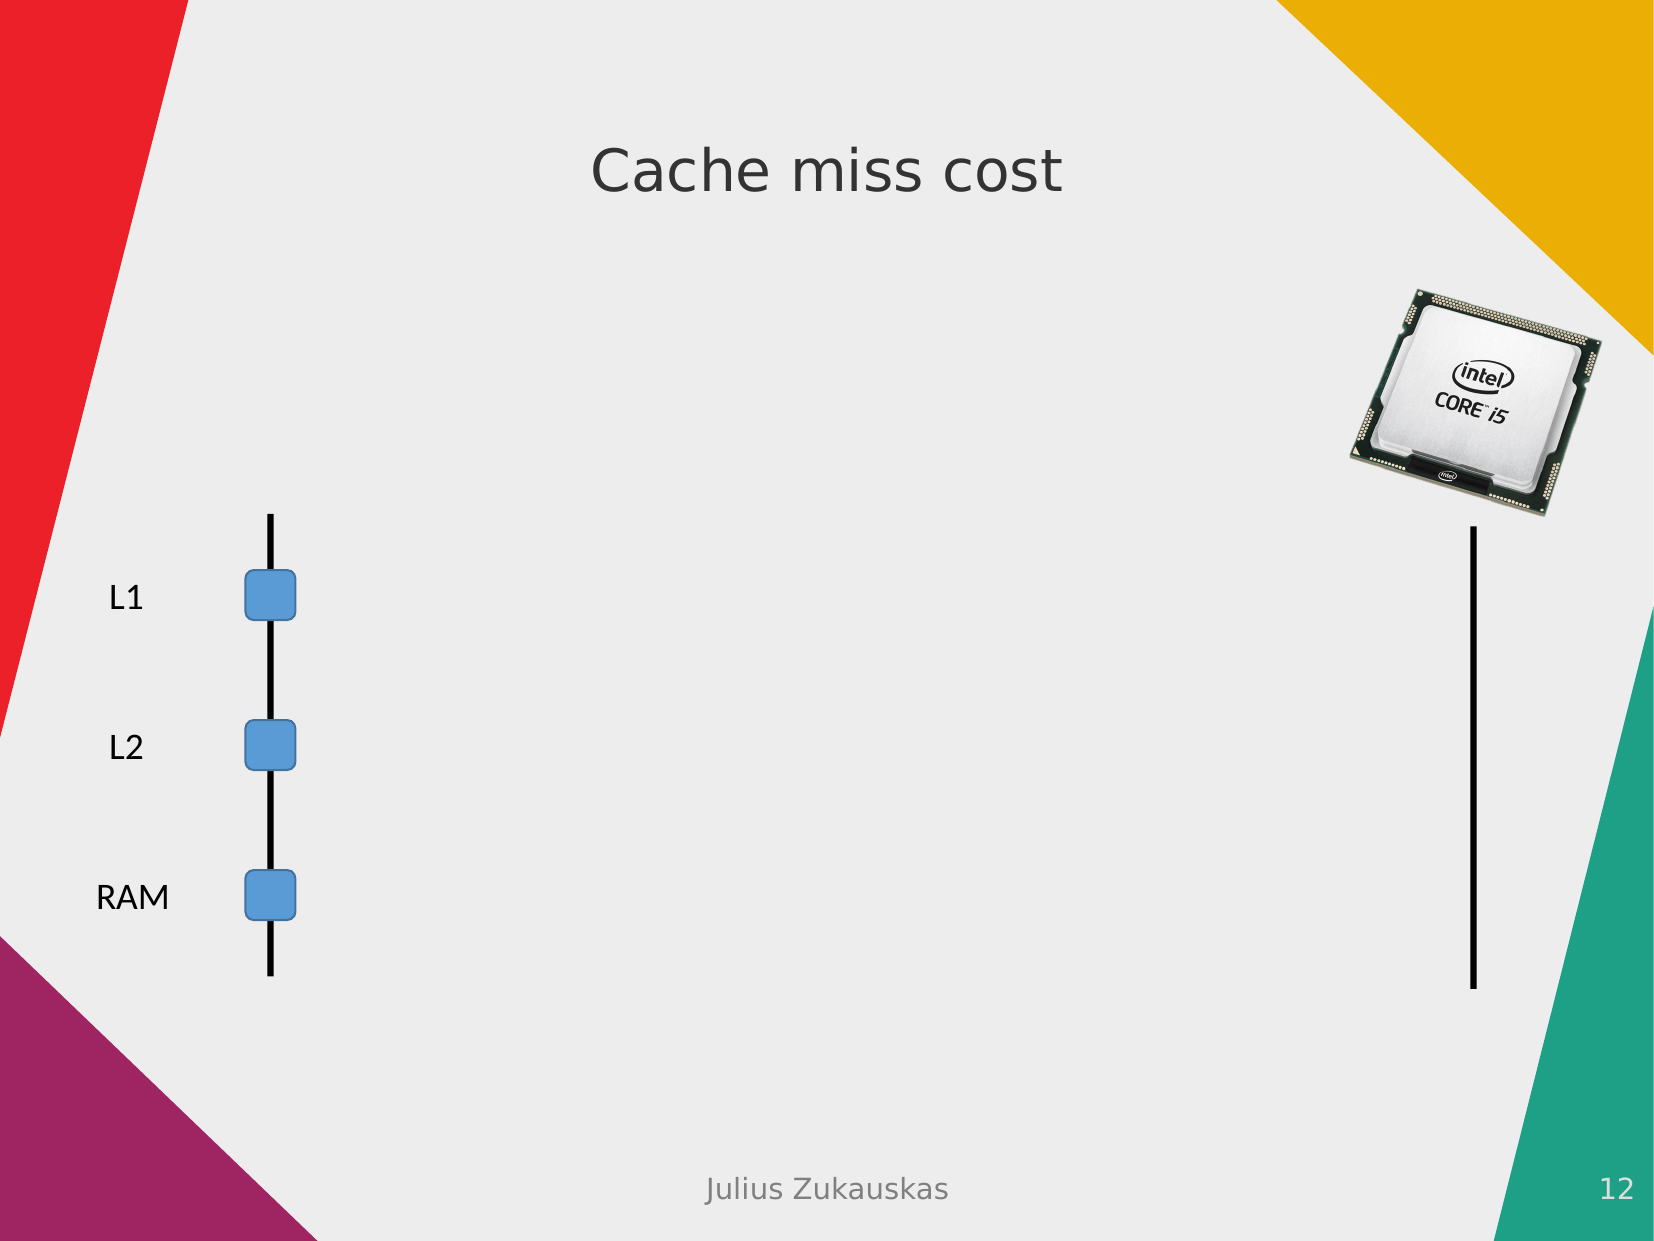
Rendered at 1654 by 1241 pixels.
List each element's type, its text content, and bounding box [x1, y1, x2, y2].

text_box L2 [82, 714, 171, 775]
text_box [245, 570, 296, 621]
picture [1344, 271, 1607, 534]
text_box L1 [82, 564, 171, 625]
text_box [245, 720, 296, 771]
title Cache miss cost [114, 73, 1539, 271]
text_box RAM [70, 864, 196, 925]
text_box [245, 870, 296, 921]
